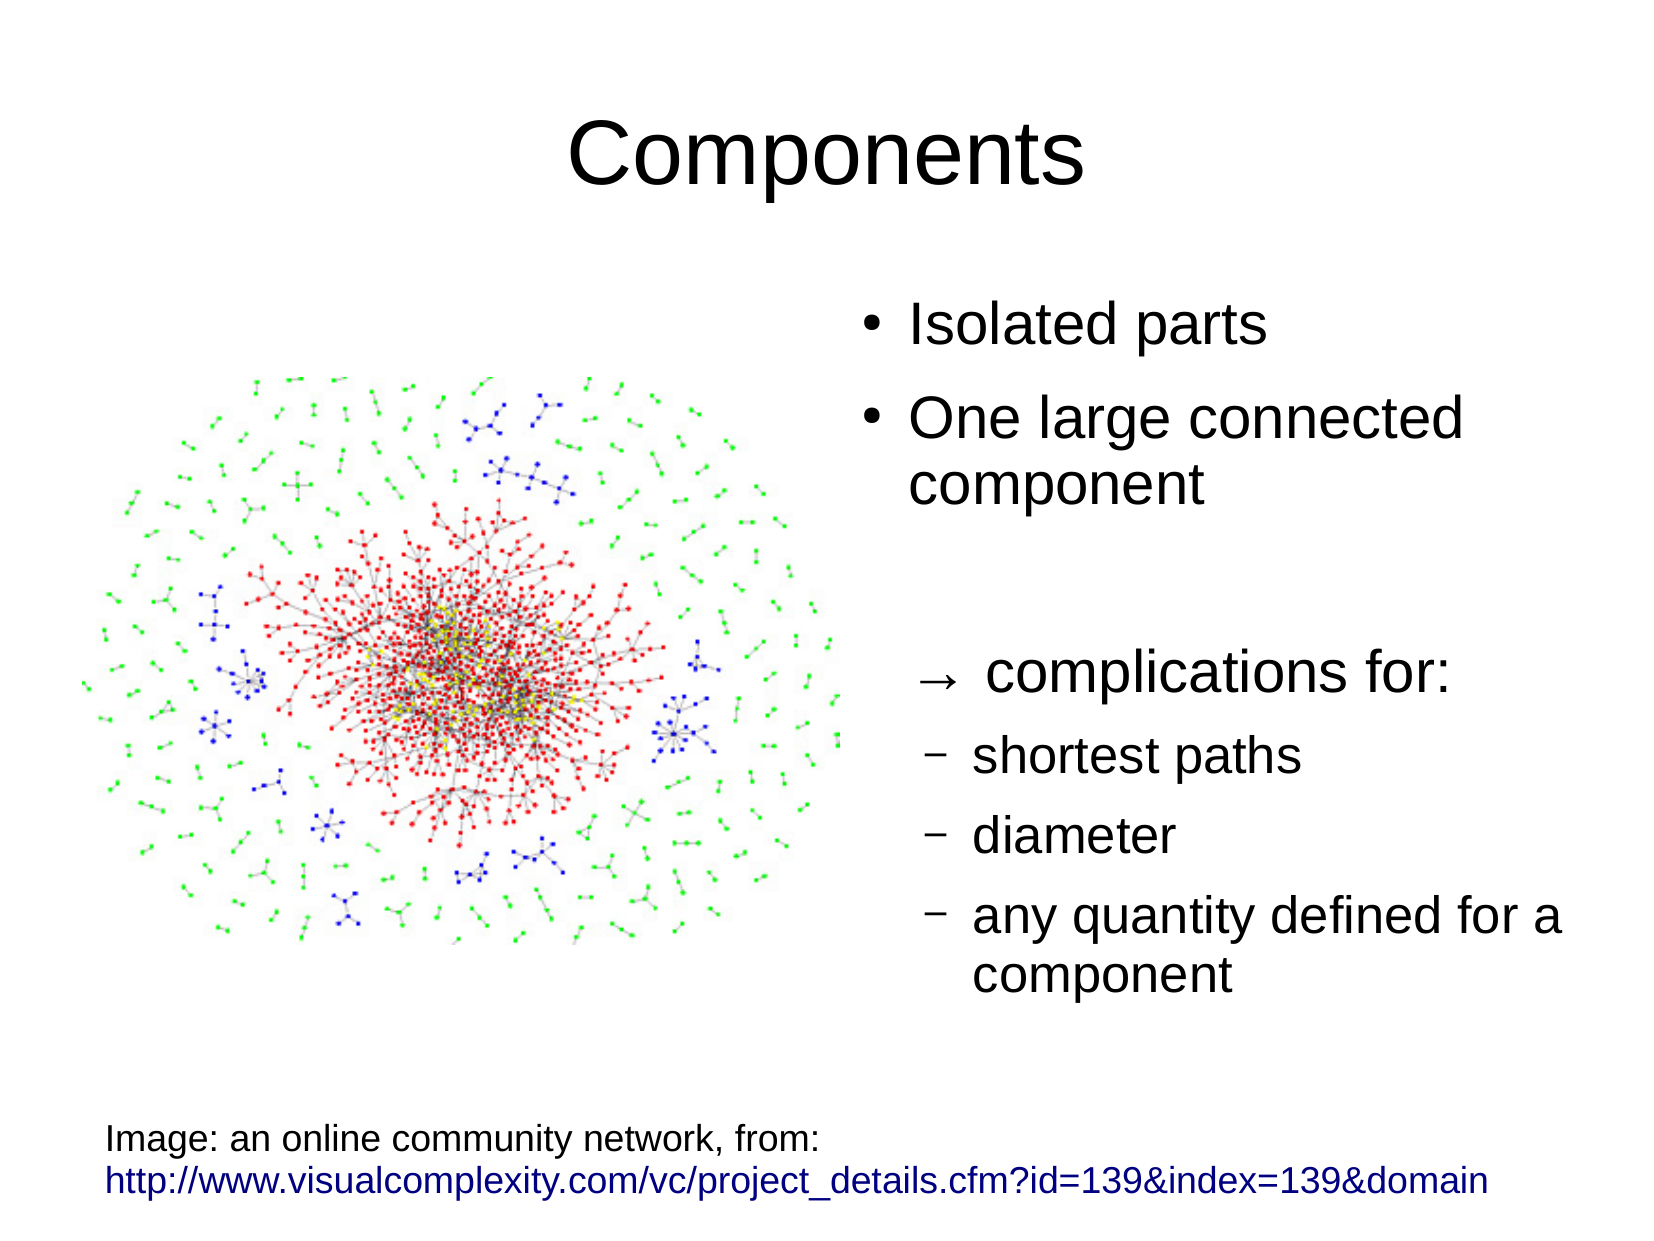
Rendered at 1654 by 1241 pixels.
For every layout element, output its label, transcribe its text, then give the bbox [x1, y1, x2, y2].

text_box Image: an online community network, from: http://www.visualcomplexity.com/vc/project_details.cfm?id=139&index=139&domain [90, 1110, 1606, 1241]
list Isolated parts One large connected component → complications for: shortest paths diameter any quantity defined for a component [845, 290, 1572, 1010]
picture [82, 377, 840, 946]
title Components [82, 49, 1571, 257]
